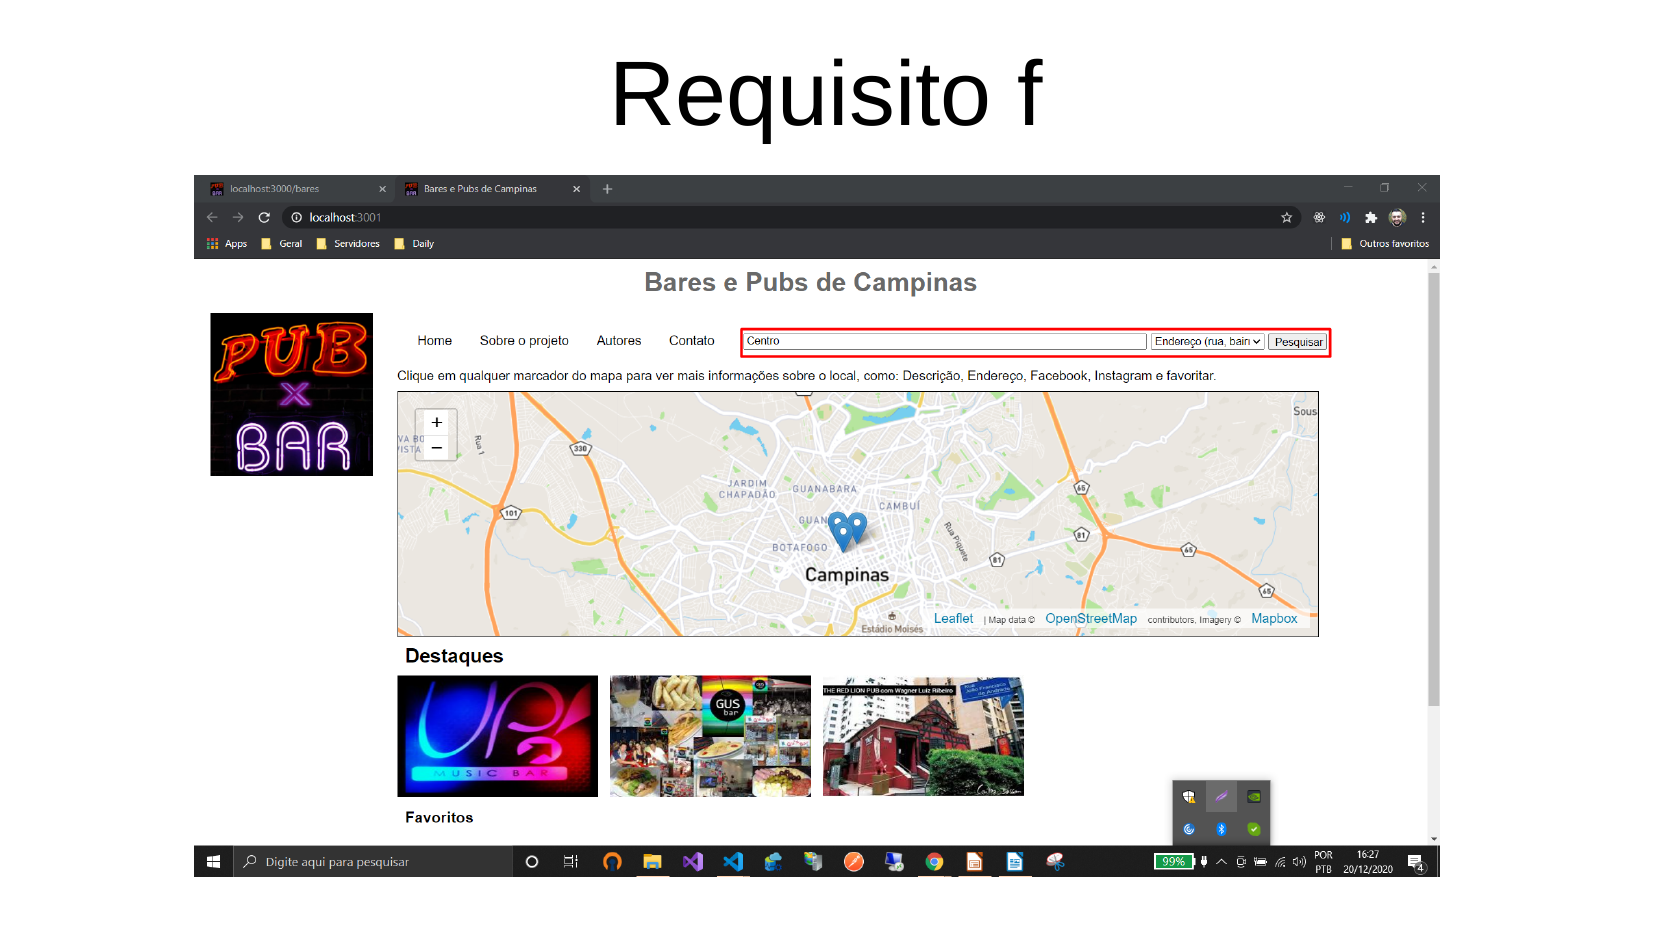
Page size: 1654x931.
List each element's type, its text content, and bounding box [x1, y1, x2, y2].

title Requisito f [82, 37, 1571, 151]
picture [194, 175, 1440, 877]
